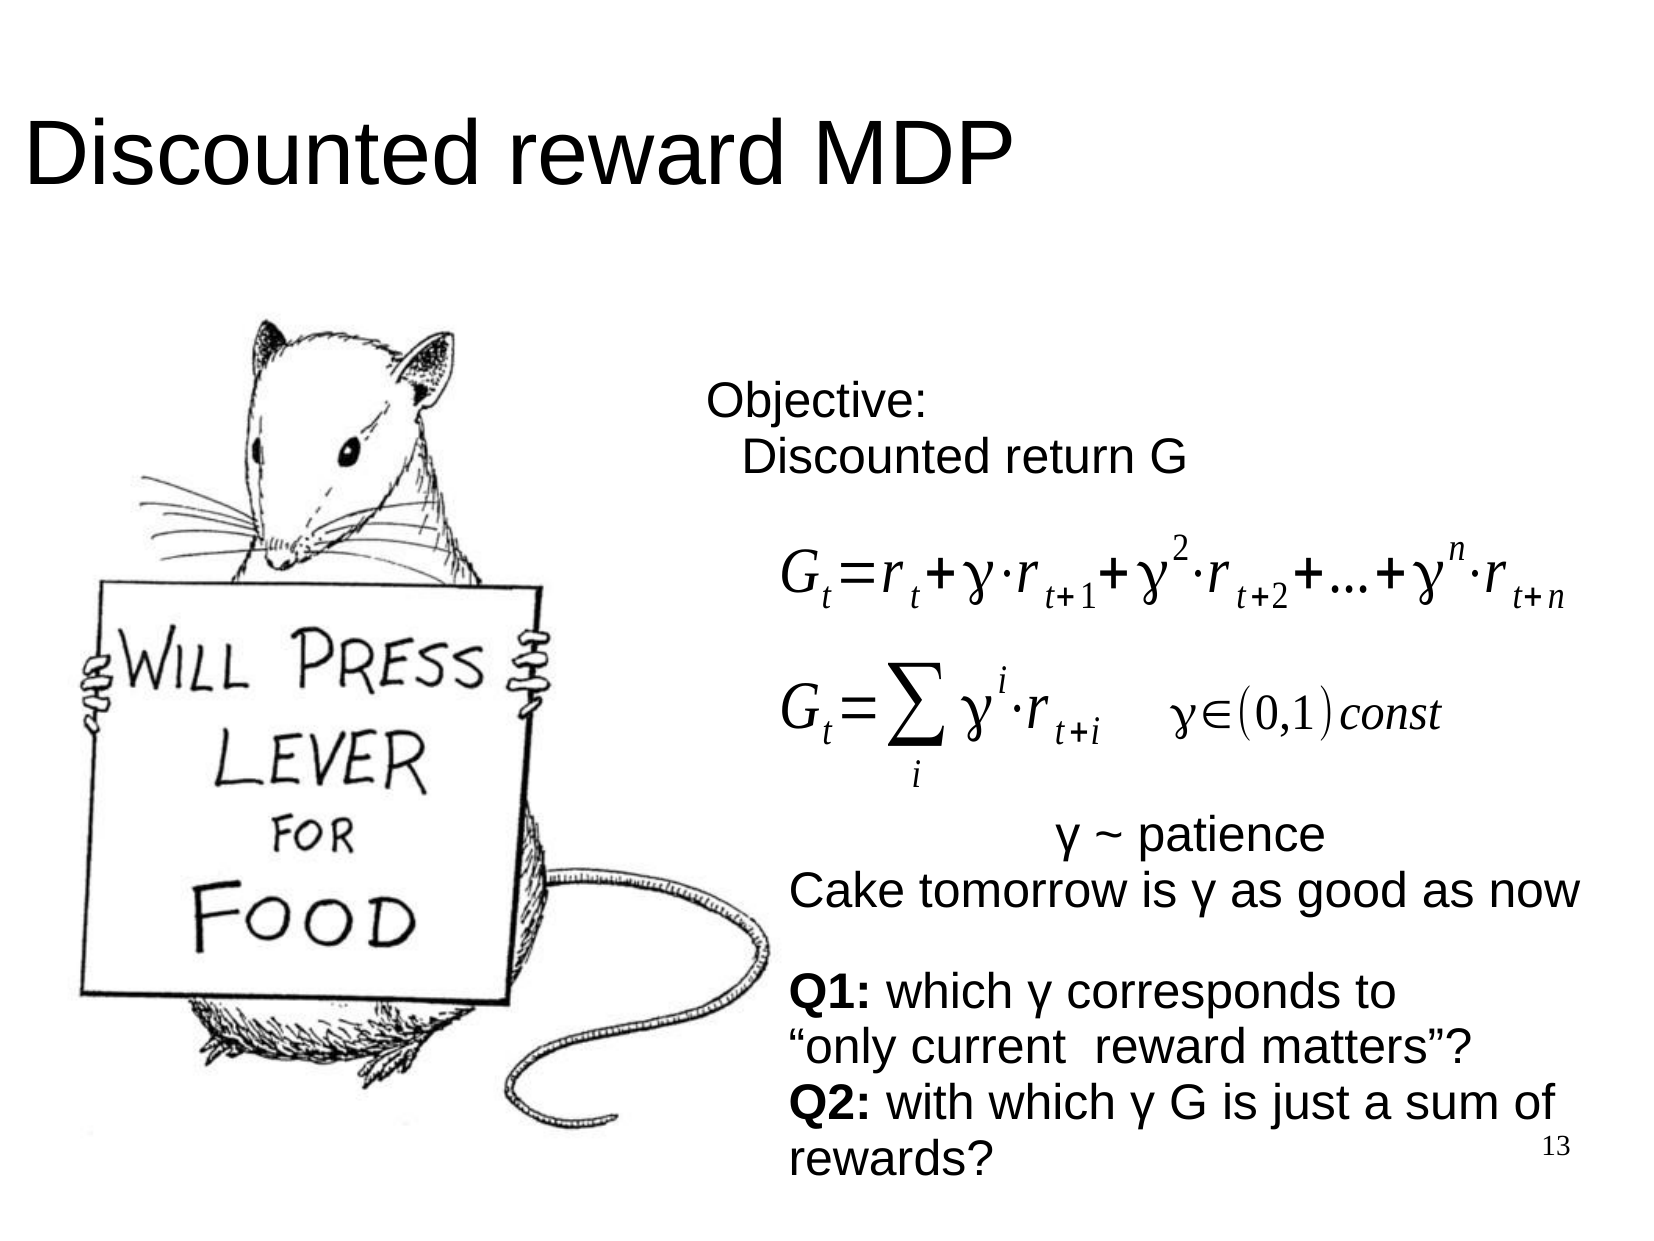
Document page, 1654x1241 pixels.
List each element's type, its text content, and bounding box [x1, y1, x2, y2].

picture [0, 250, 791, 1241]
chart [1155, 681, 1456, 743]
chart [765, 523, 1579, 616]
title Discounted reward MDP [23, 49, 1512, 257]
text_box Objective: Discounted return G [670, 371, 1654, 541]
text_box γ ~ patience Cake tomorrow is γ as good as now [753, 805, 1594, 919]
text_box Q1: which γ corresponds to “only current reward matters”? Q2: with which γ G is just a sum of rewards? [753, 961, 1594, 1188]
chart [765, 655, 1114, 796]
